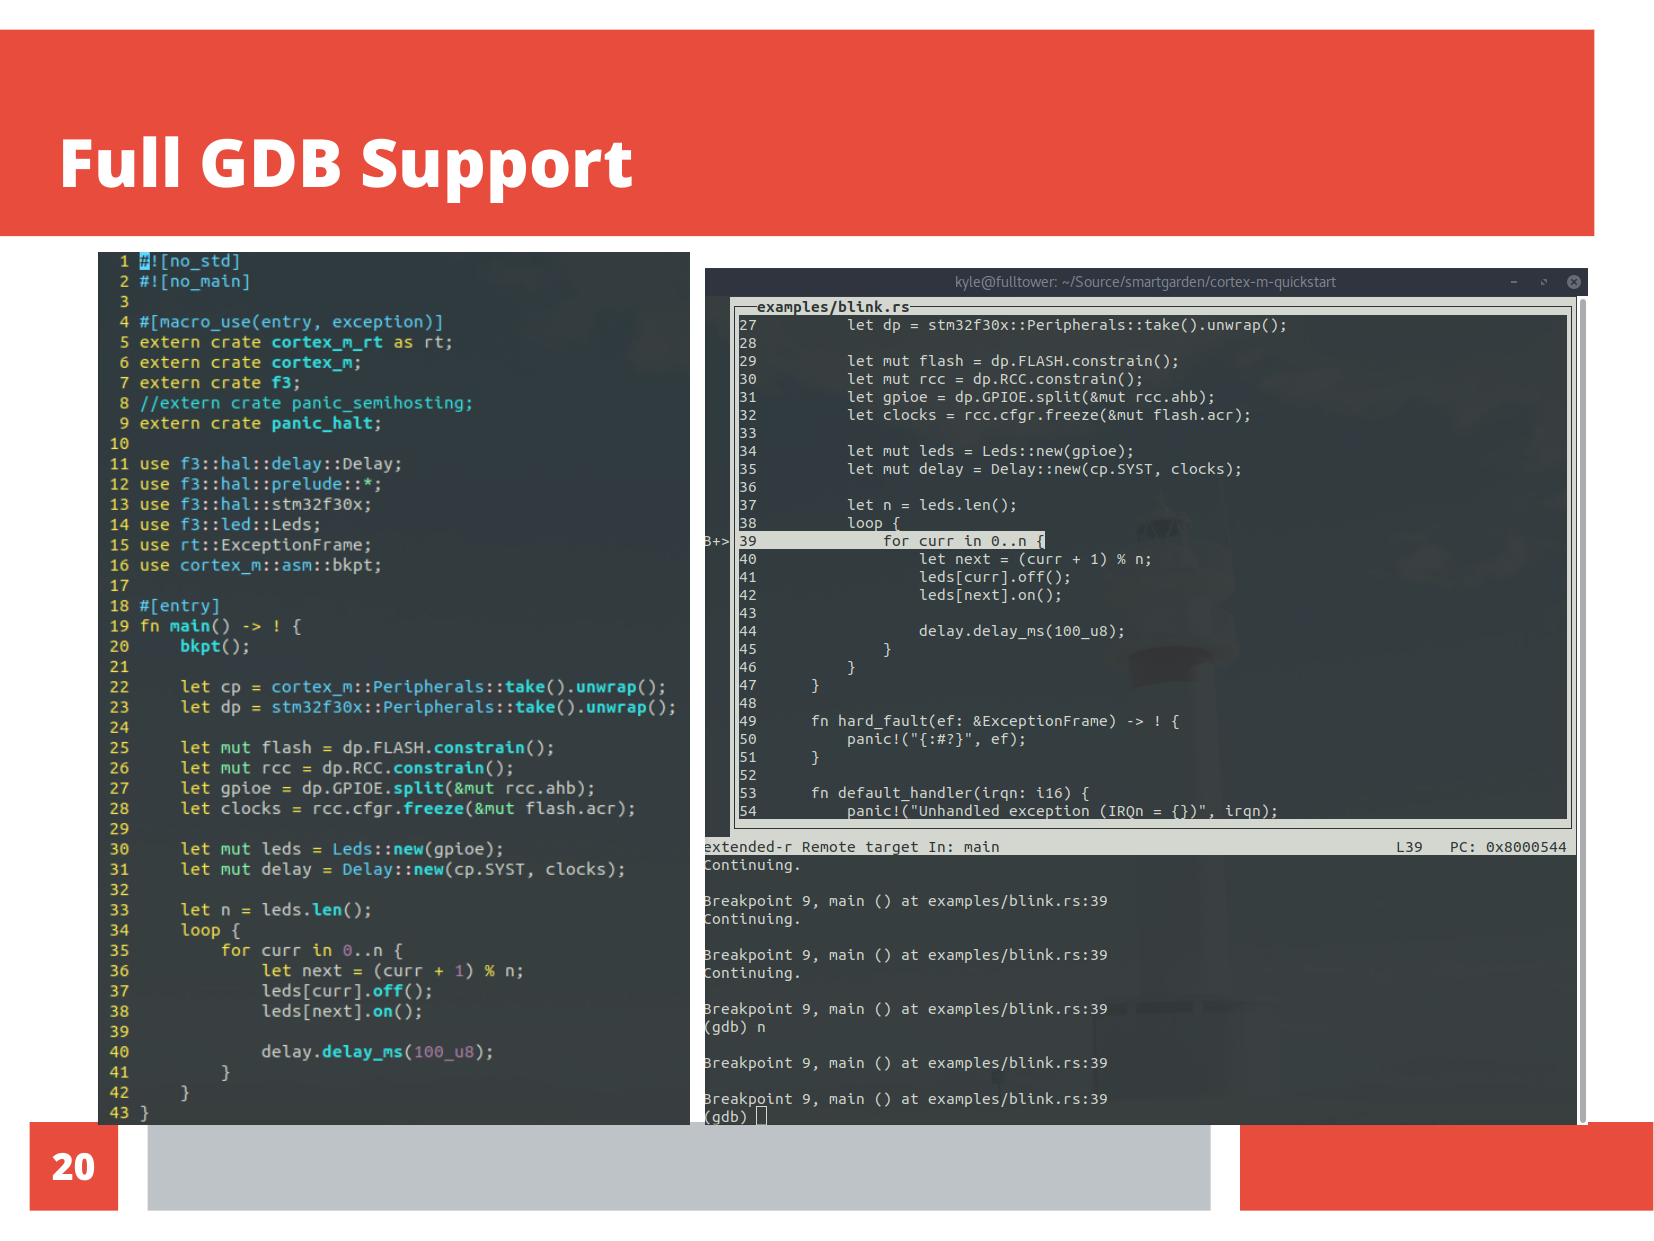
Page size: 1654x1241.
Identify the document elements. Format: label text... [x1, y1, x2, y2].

picture [98, 252, 691, 1126]
picture [705, 268, 1588, 1126]
title Full GDB Support [59, 59, 1595, 207]
